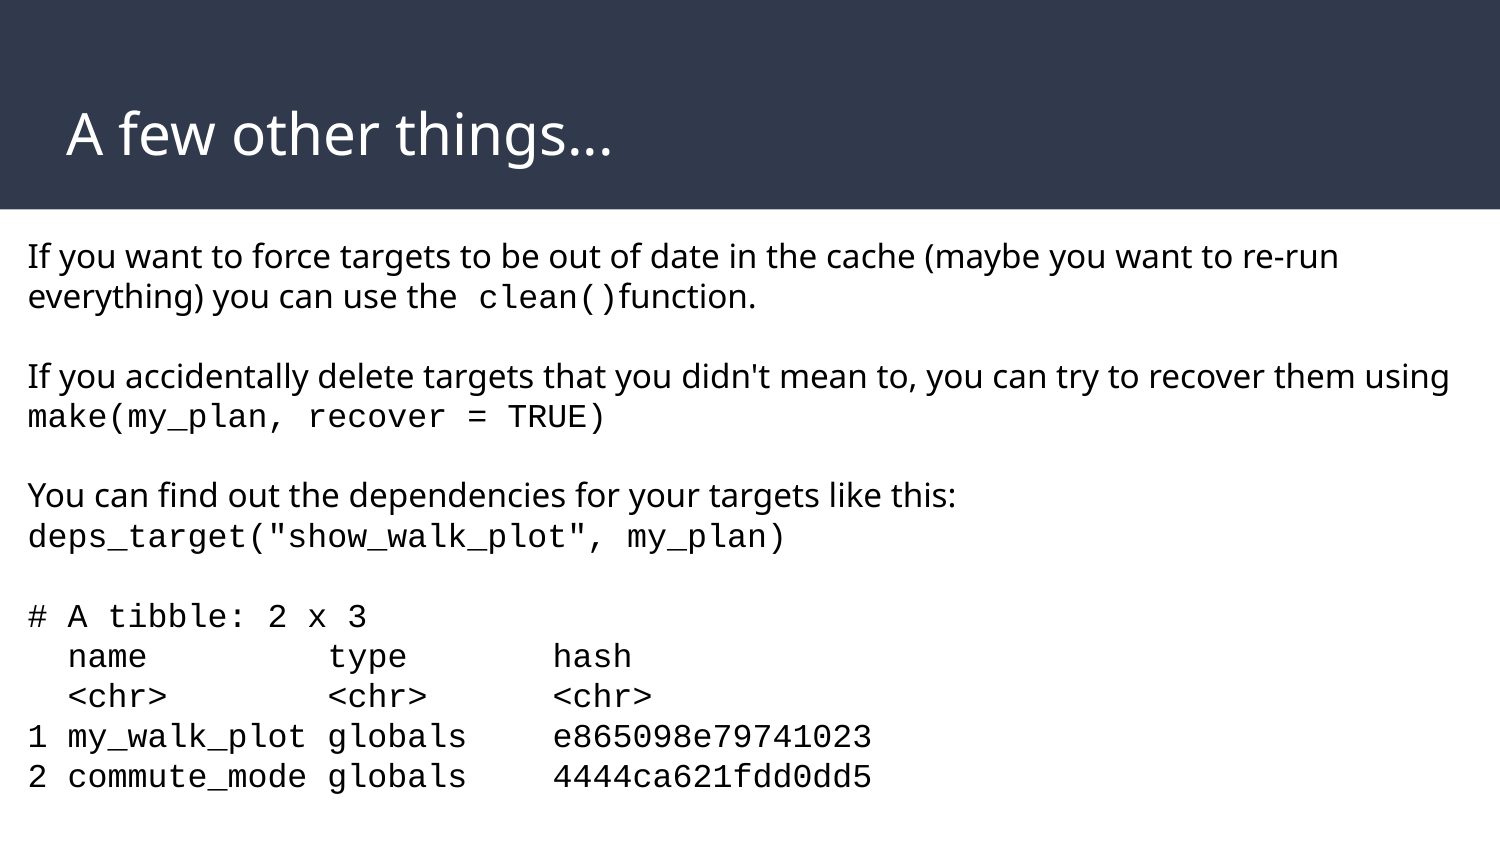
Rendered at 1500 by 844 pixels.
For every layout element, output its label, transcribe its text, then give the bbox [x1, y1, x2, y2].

text_box If you want to force targets to be out of date in the cache (maybe you want to re-run everything) you can use the clean()function. If you accidentally delete targets that you didn't mean to, you can try to recover them using make(my_plan, recover = TRUE) You can find out the dependencies for your targets like this: deps_target("show_walk_plot", my_plan) # A tibble: 2 x 3 name type hash <chr> <chr> <chr> 1 my_walk_plot globals e865098e79741023 2 commute_mode globals 4444ca621fdd0dd5 [12, 219, 1476, 806]
title A few other things... [51, 82, 1449, 185]
